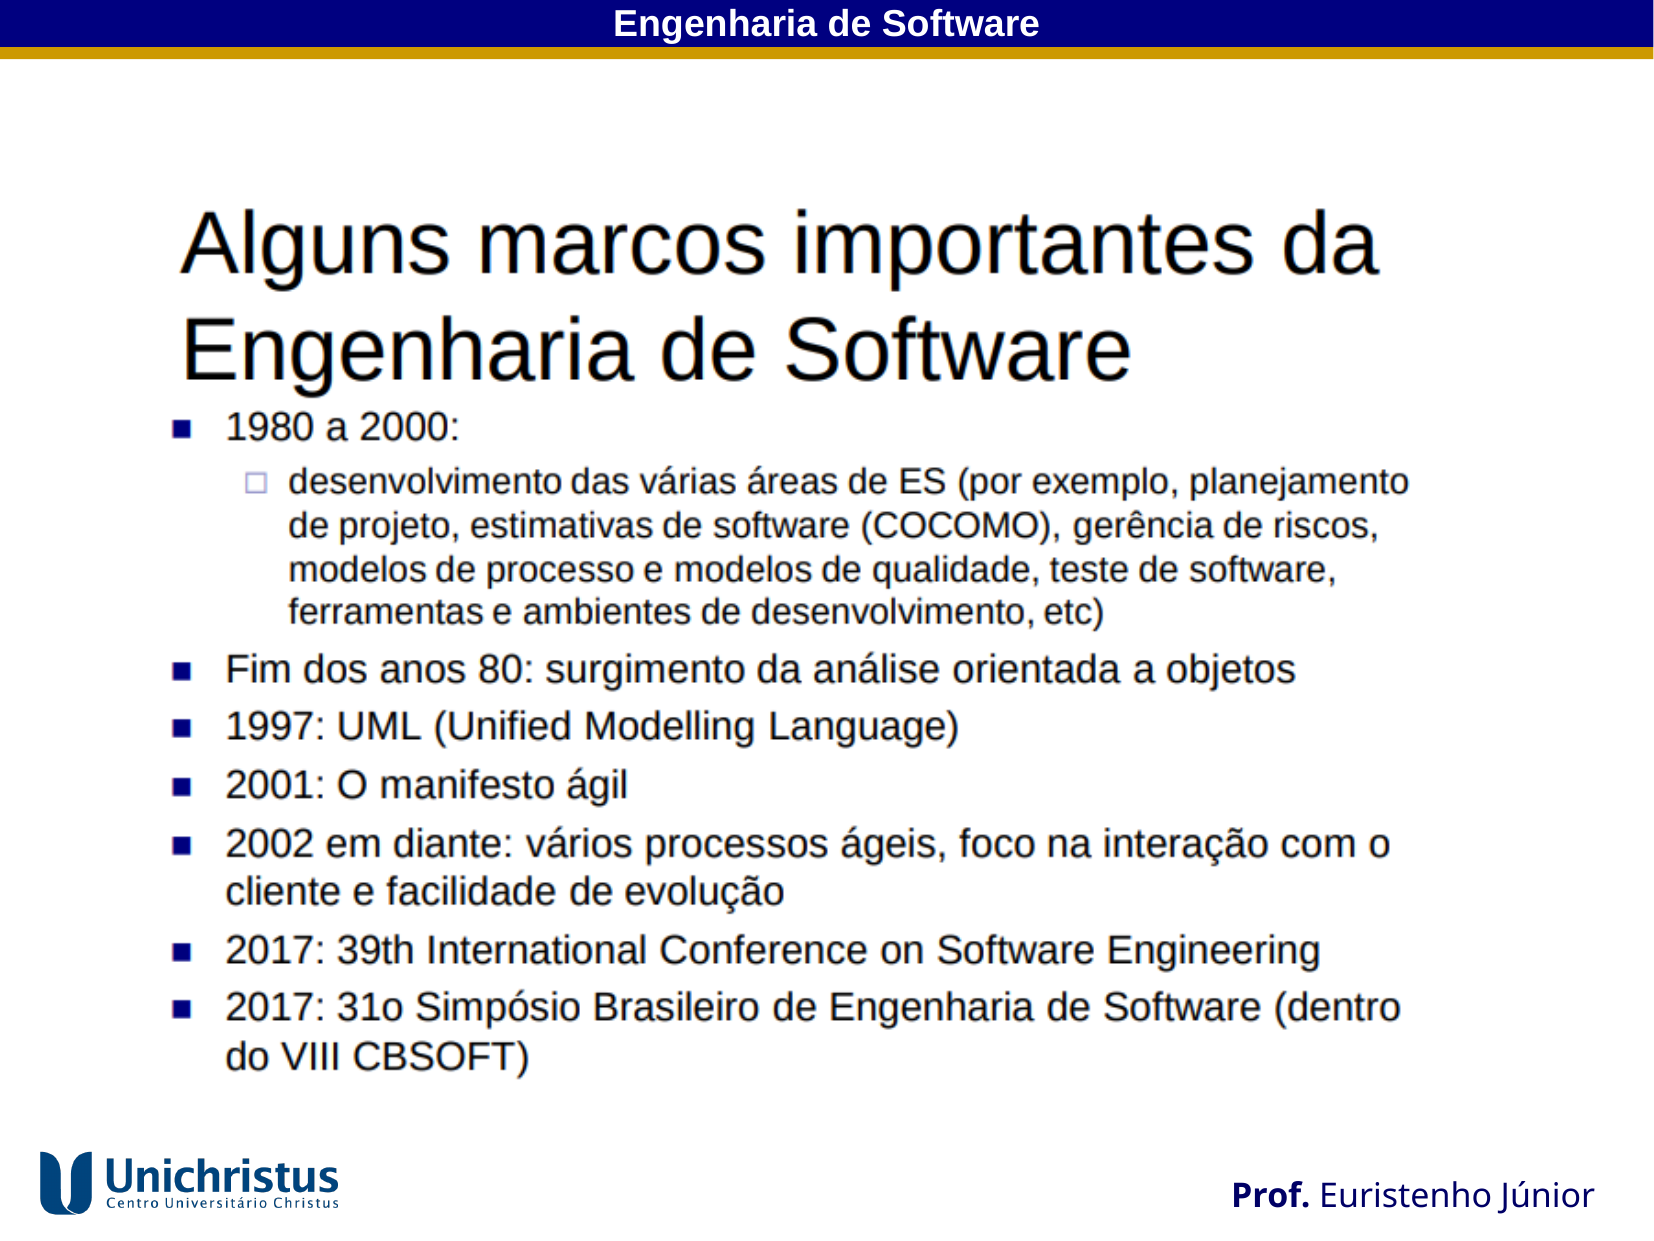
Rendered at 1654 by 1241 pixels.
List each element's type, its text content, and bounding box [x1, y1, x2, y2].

picture [35, 1148, 343, 1217]
text_box Engenharia de Software [0, 0, 1654, 47]
picture [165, 200, 1430, 1085]
text_box Prof. Euristenho Júnior [1216, 1163, 1654, 1224]
text_box [0, 47, 1654, 60]
